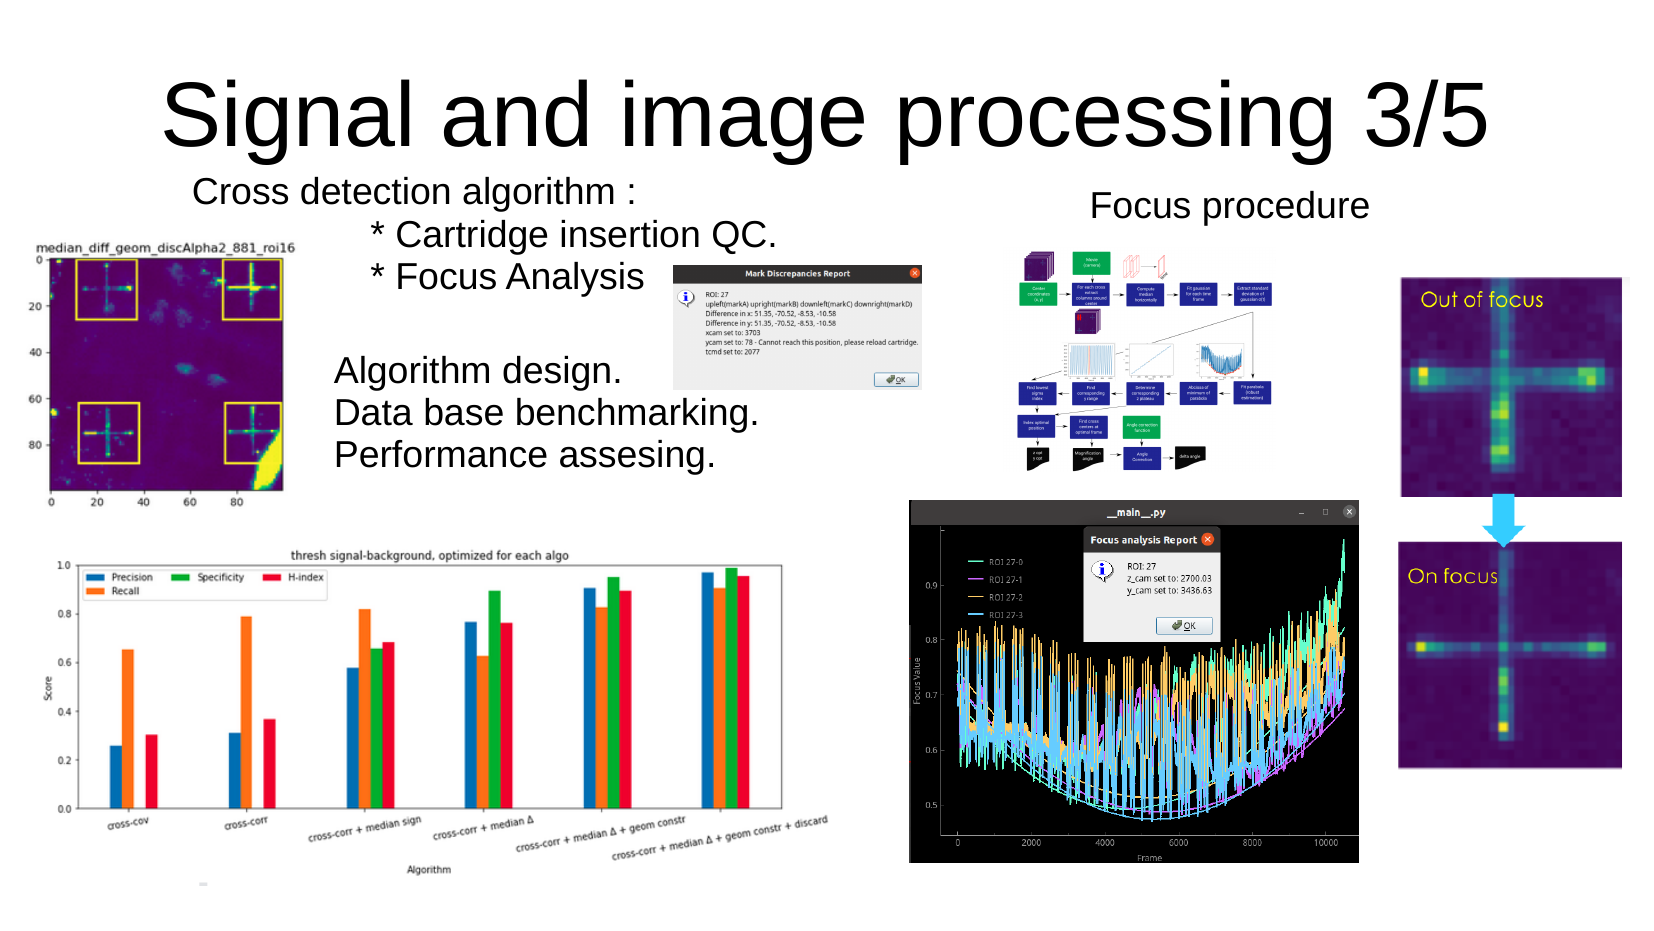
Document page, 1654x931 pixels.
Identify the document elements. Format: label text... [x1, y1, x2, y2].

picture [11, 212, 839, 886]
title Signal and image processing 3/5 [82, 37, 1571, 193]
text_box Algorithm design. Data base benchmarking. Performance assesing. [318, 402, 804, 508]
text_box Cross detection algorithm : * Cartridge insertion QC. * Focus Analysis [177, 163, 1040, 402]
picture [1003, 247, 1276, 472]
picture [909, 500, 1359, 863]
picture [673, 265, 922, 390]
text_box Focus procedure [1074, 177, 1654, 416]
picture [1393, 416, 1630, 780]
